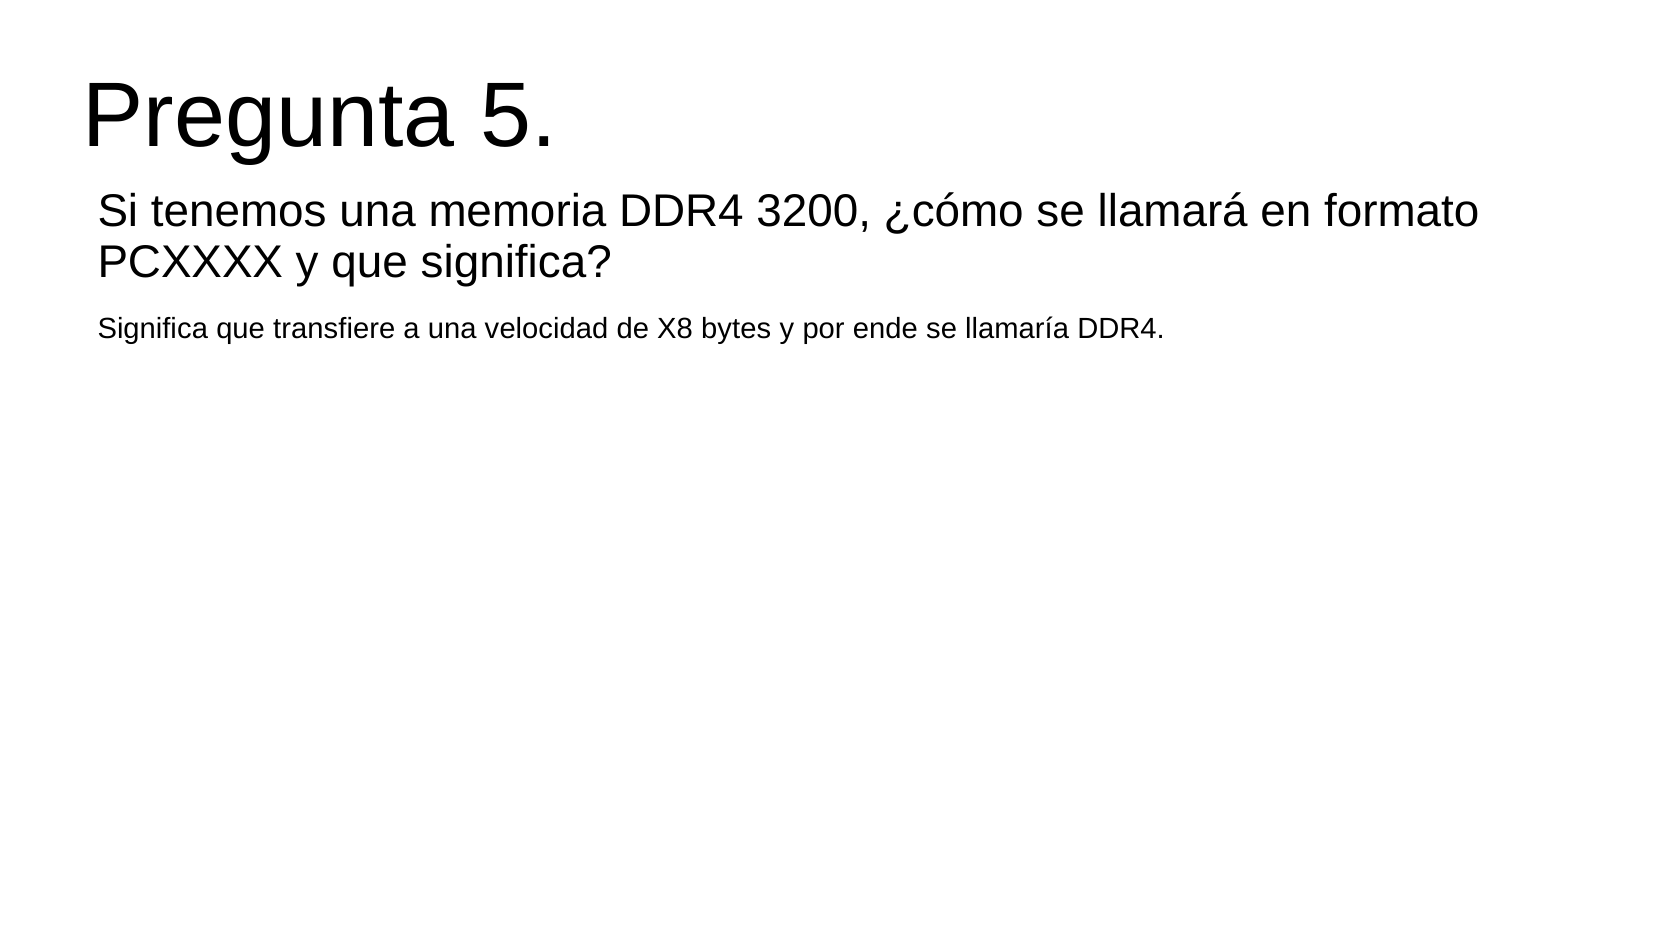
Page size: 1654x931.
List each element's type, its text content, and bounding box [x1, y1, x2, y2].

title Pregunta 5. [82, 37, 1571, 177]
text_box Si tenemos una memoria DDR4 3200, ¿cómo se llamará en formato PCXXXX y que significa? Significa que transfiere a una velocidad de X8 bytes y por ende se llamaría DDR4. [82, 177, 1625, 739]
